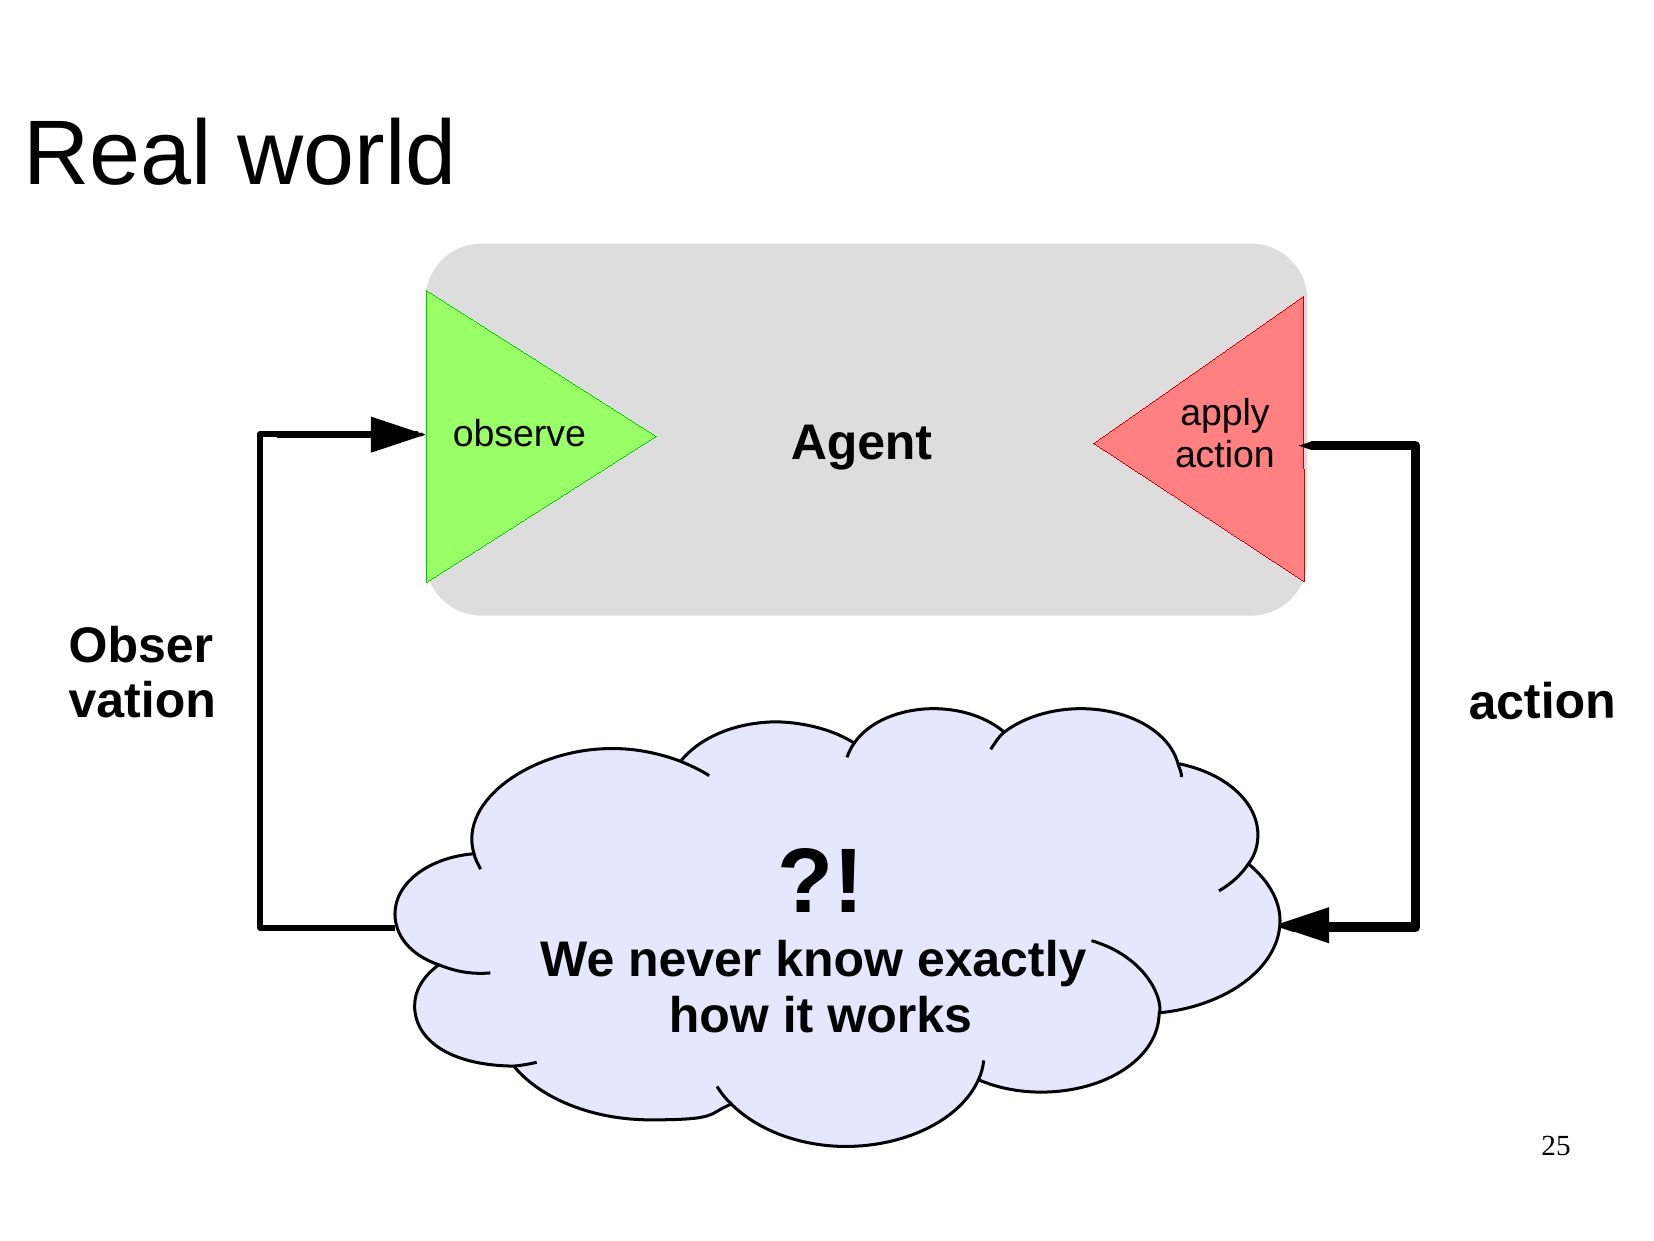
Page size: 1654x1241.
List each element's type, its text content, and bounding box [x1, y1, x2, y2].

text_box ?! We never know exactly how it works [445, 821, 1196, 1052]
title Real world [23, 49, 1512, 257]
text_box [446, 1052, 1145, 1147]
text_box Agent [685, 398, 1039, 488]
text_box action [1444, 655, 1654, 748]
text_box Observation [45, 600, 241, 746]
text_box [416, 234, 1317, 625]
text_box [475, 708, 1281, 1006]
text_box observe [404, 396, 635, 472]
text_box apply action [1151, 375, 1299, 493]
text_box [394, 859, 445, 1052]
